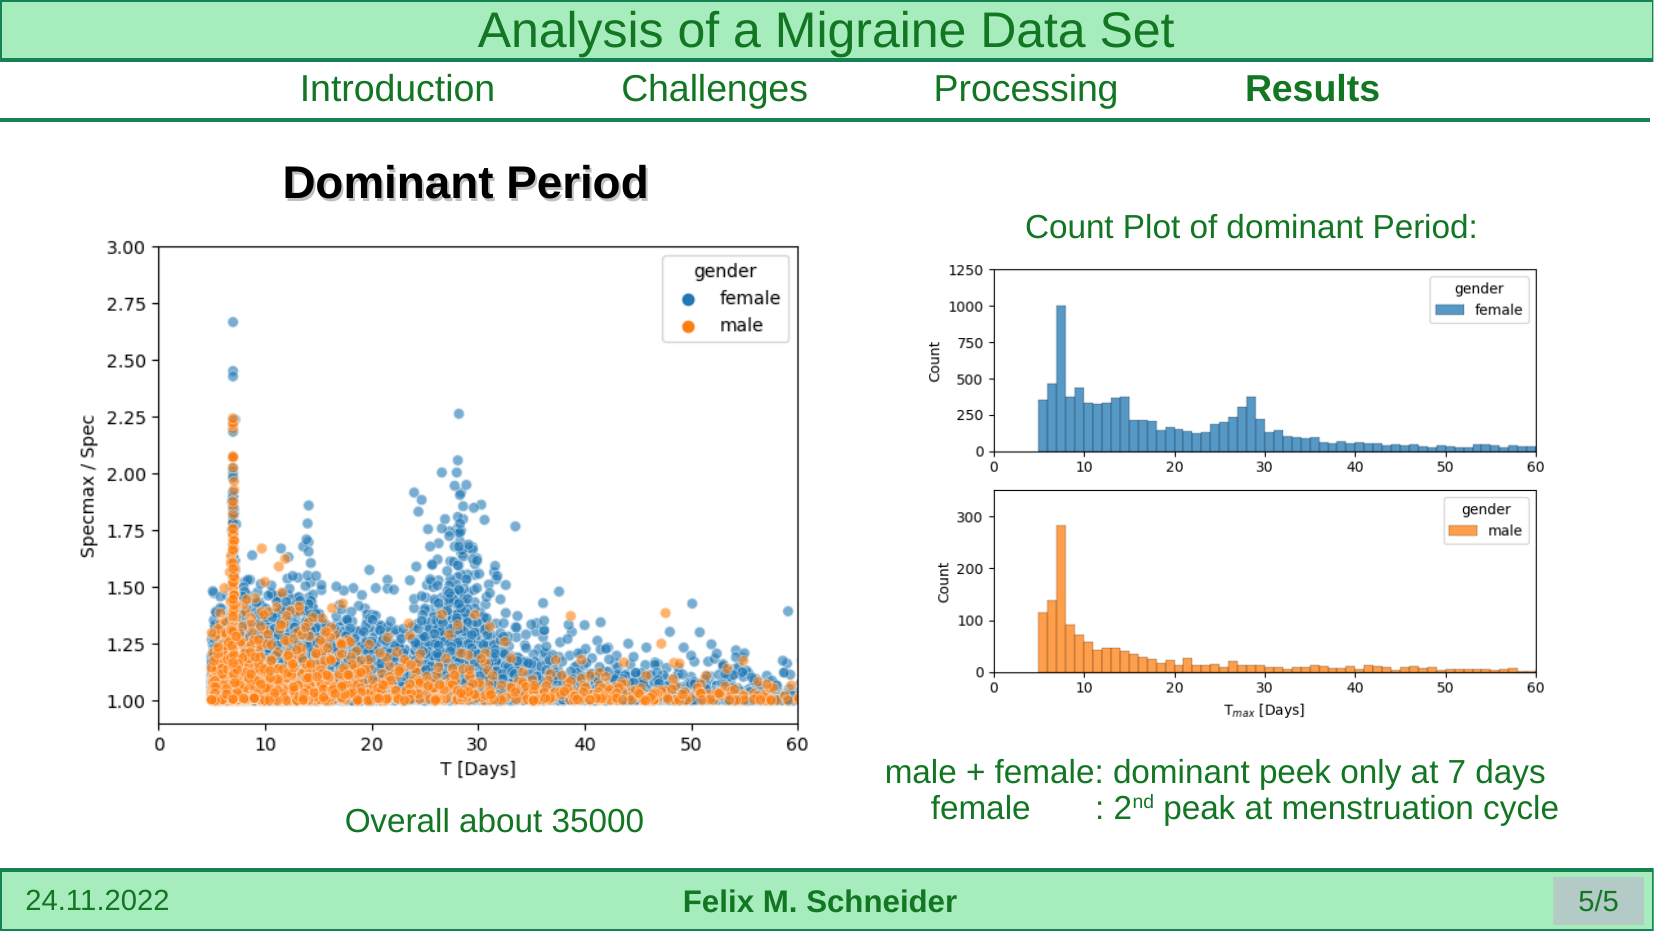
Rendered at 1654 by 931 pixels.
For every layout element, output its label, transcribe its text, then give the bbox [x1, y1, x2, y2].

text_box Overall about 35000 [330, 795, 721, 884]
text_box male + female: dominant peek only at 7 days female : 2nd peak at menstruation cycle [870, 745, 1589, 836]
text_box 5/5 [1553, 877, 1644, 925]
picture [68, 236, 822, 792]
text_box Introduction Challenges Processing Results [45, 60, 1636, 117]
title Analysis of a Migraine Data Set [0, 0, 1654, 61]
text_box Dominant Period [64, 130, 867, 236]
picture [918, 254, 1555, 730]
text_box Count Plot of dominant Period: [1010, 200, 1521, 253]
